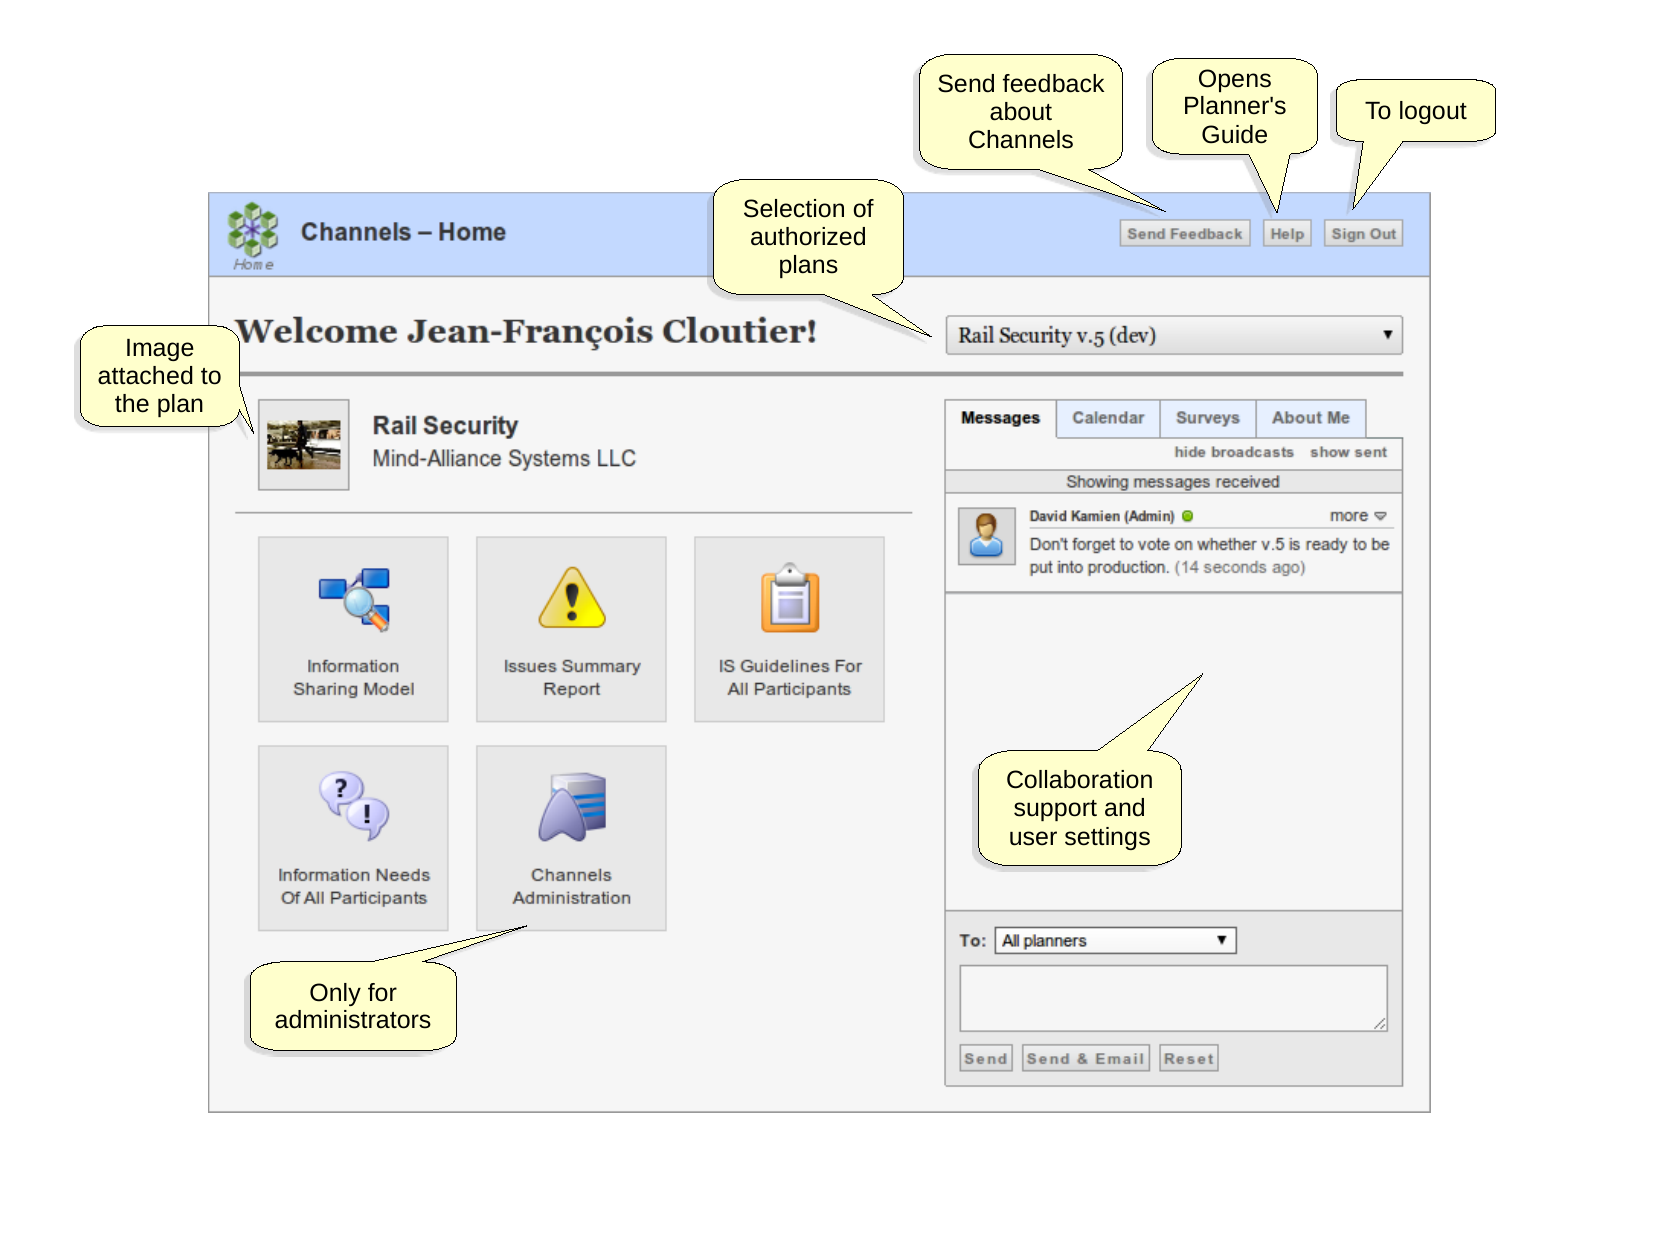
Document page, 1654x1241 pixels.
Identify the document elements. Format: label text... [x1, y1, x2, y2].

picture [208, 192, 1431, 1113]
text_box Send feedback about Channels [919, 54, 1166, 212]
text_box Image attached to the plan [80, 325, 254, 434]
text_box Only for administrators [250, 925, 527, 1051]
text_box Opens Planner's Guide [1152, 58, 1318, 213]
text_box Collaboration support and user settings [978, 673, 1203, 866]
text_box To logout [1336, 79, 1496, 210]
text_box Selection of authorized plans [713, 179, 932, 337]
